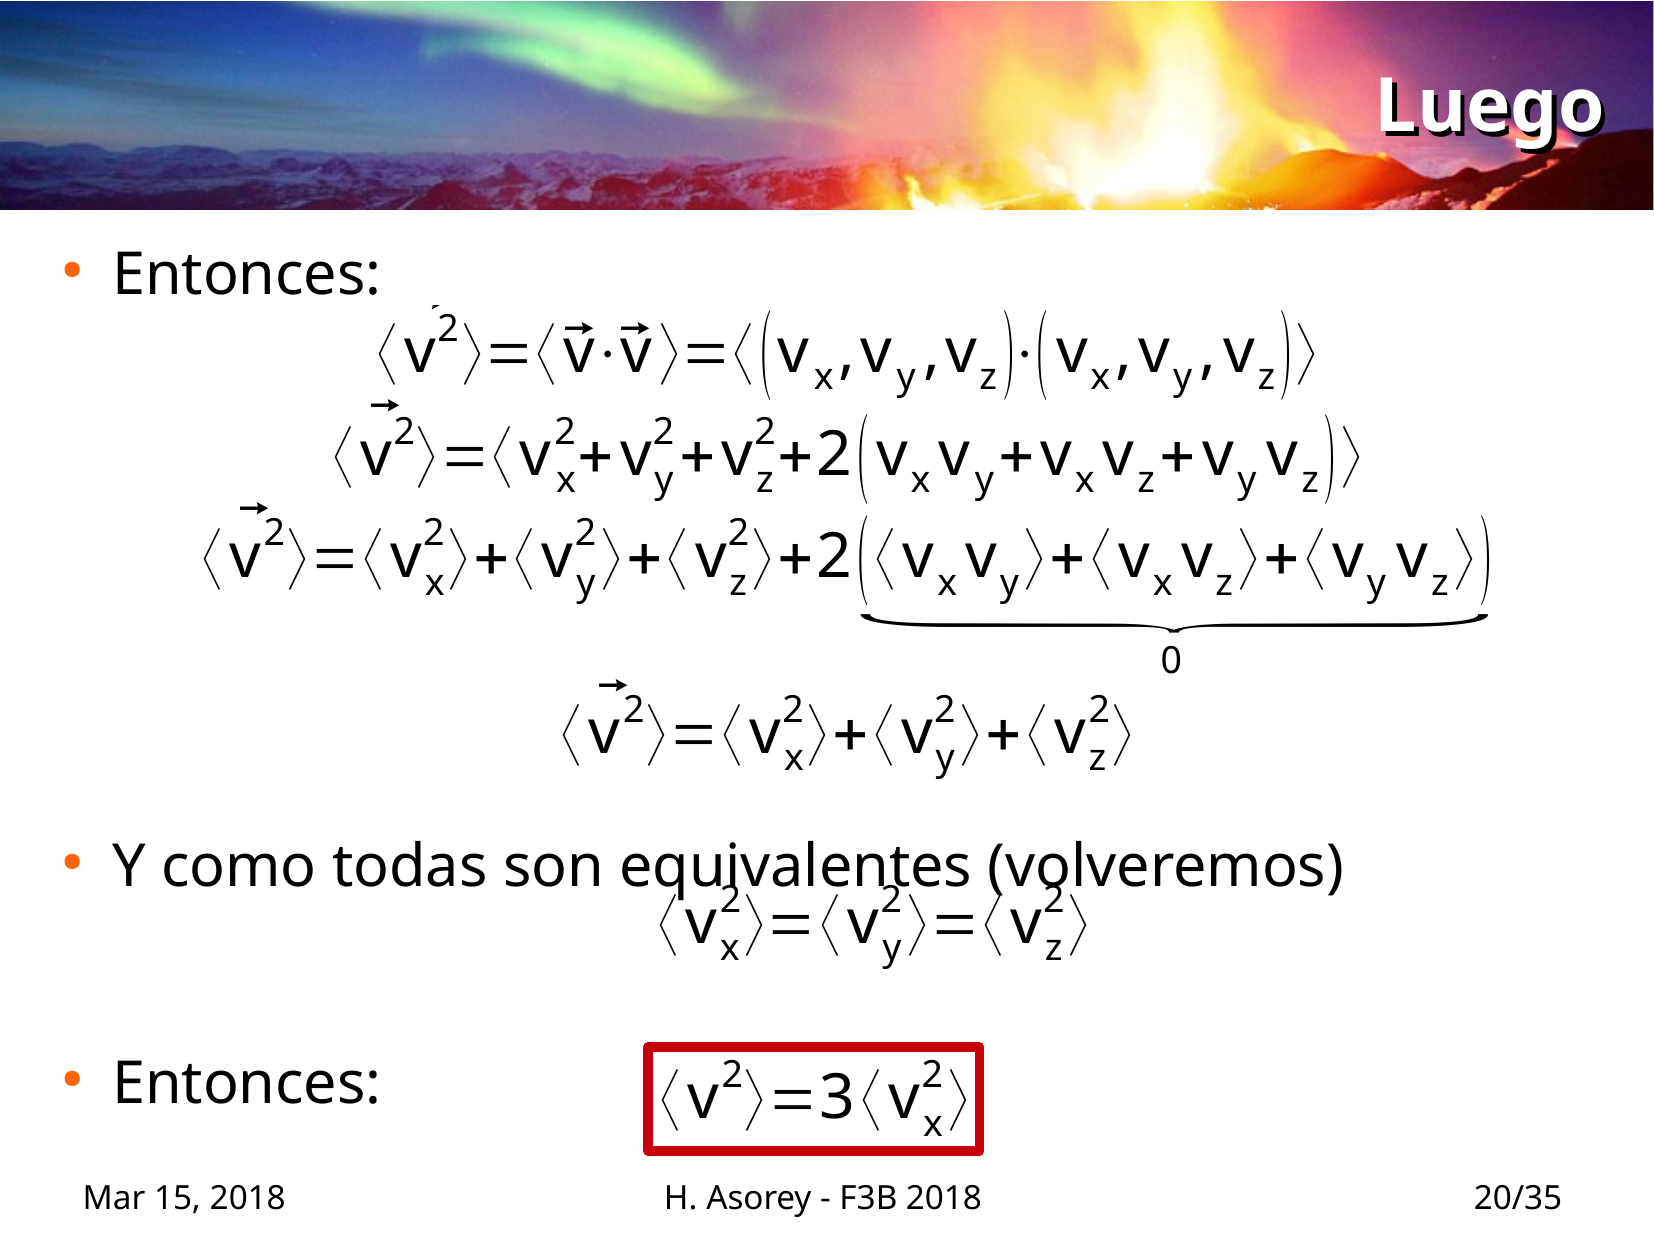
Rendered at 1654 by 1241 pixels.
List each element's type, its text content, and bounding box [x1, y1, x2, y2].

chart [195, 305, 1504, 781]
list Entonces: Y como todas son equivalentes (volveremos) Entonces: [45, 231, 1606, 1132]
title Luego [45, 15, 1606, 191]
chart [651, 876, 1096, 971]
chart [652, 1051, 976, 1147]
picture [0, 1, 1654, 210]
